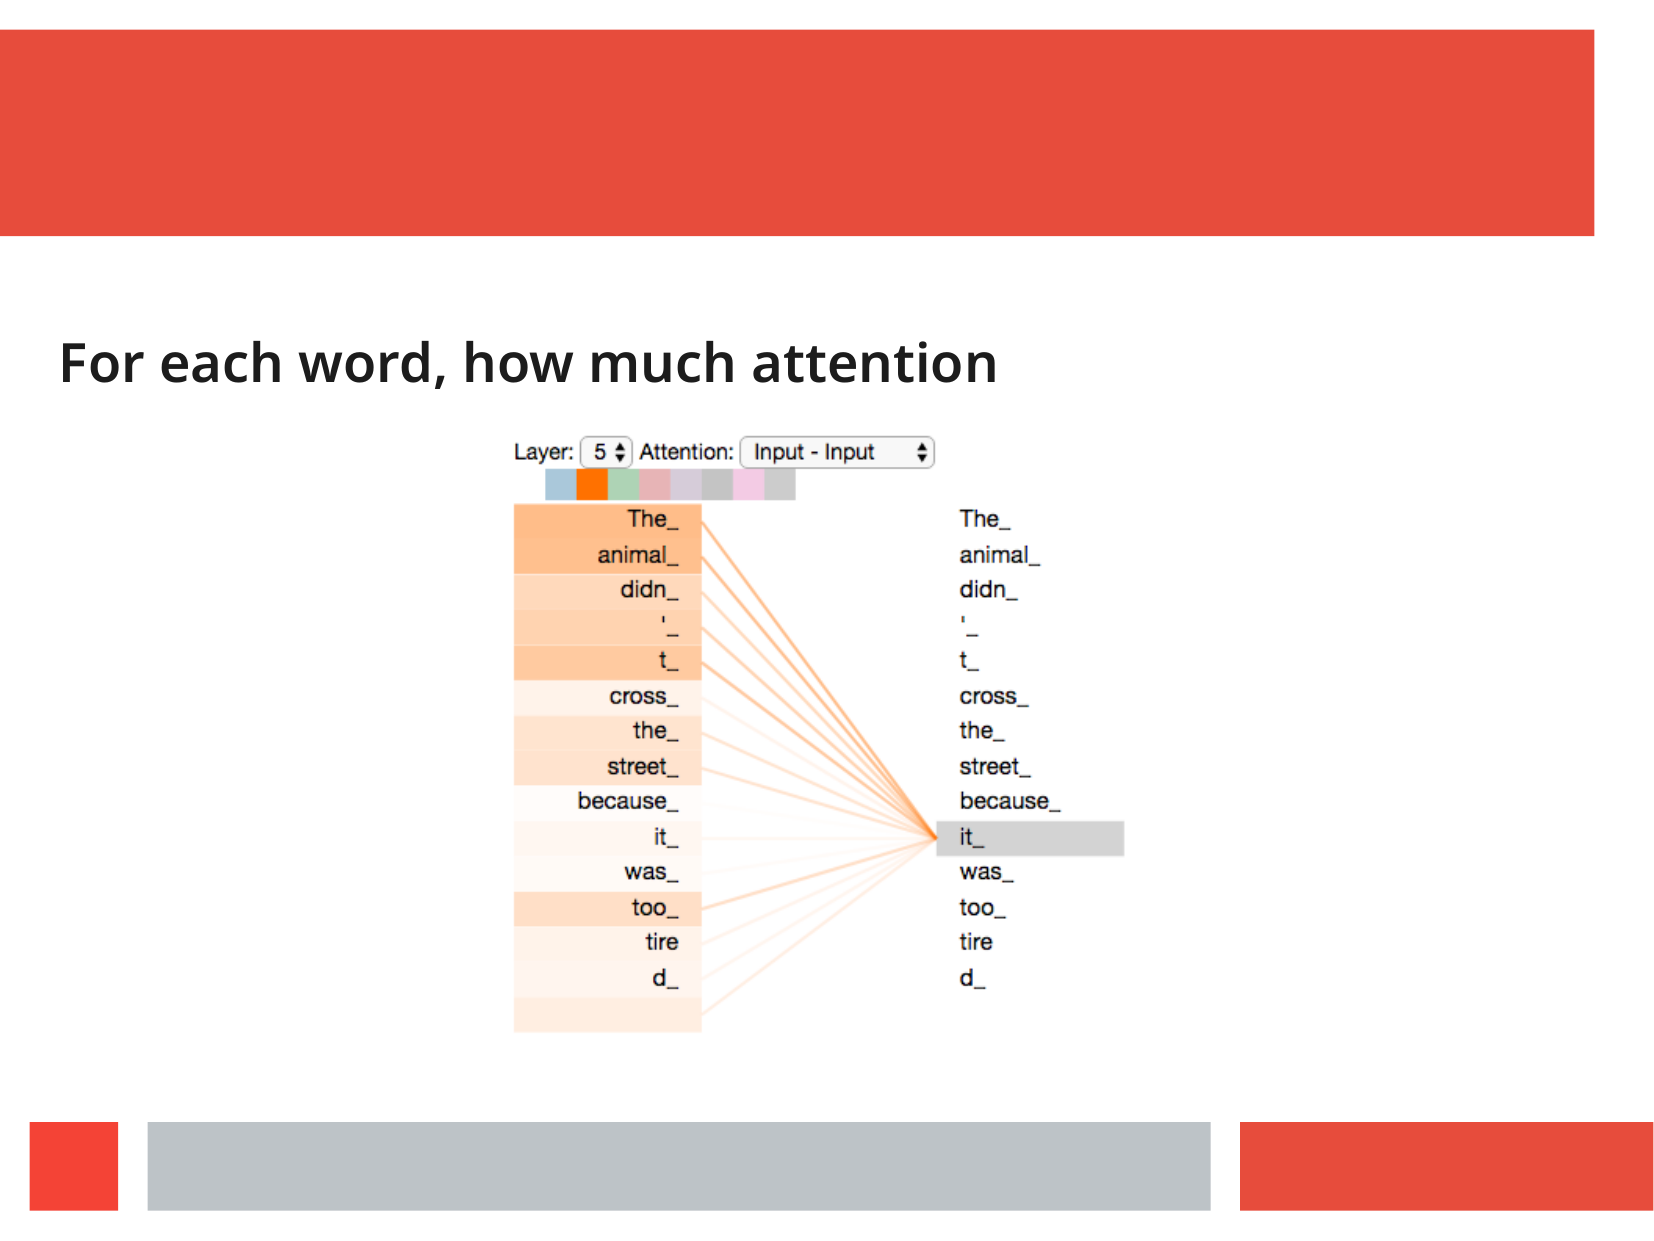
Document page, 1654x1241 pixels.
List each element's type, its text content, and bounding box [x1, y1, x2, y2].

list For each word, how much attention [59, 324, 1565, 1093]
picture [472, 419, 1156, 1066]
